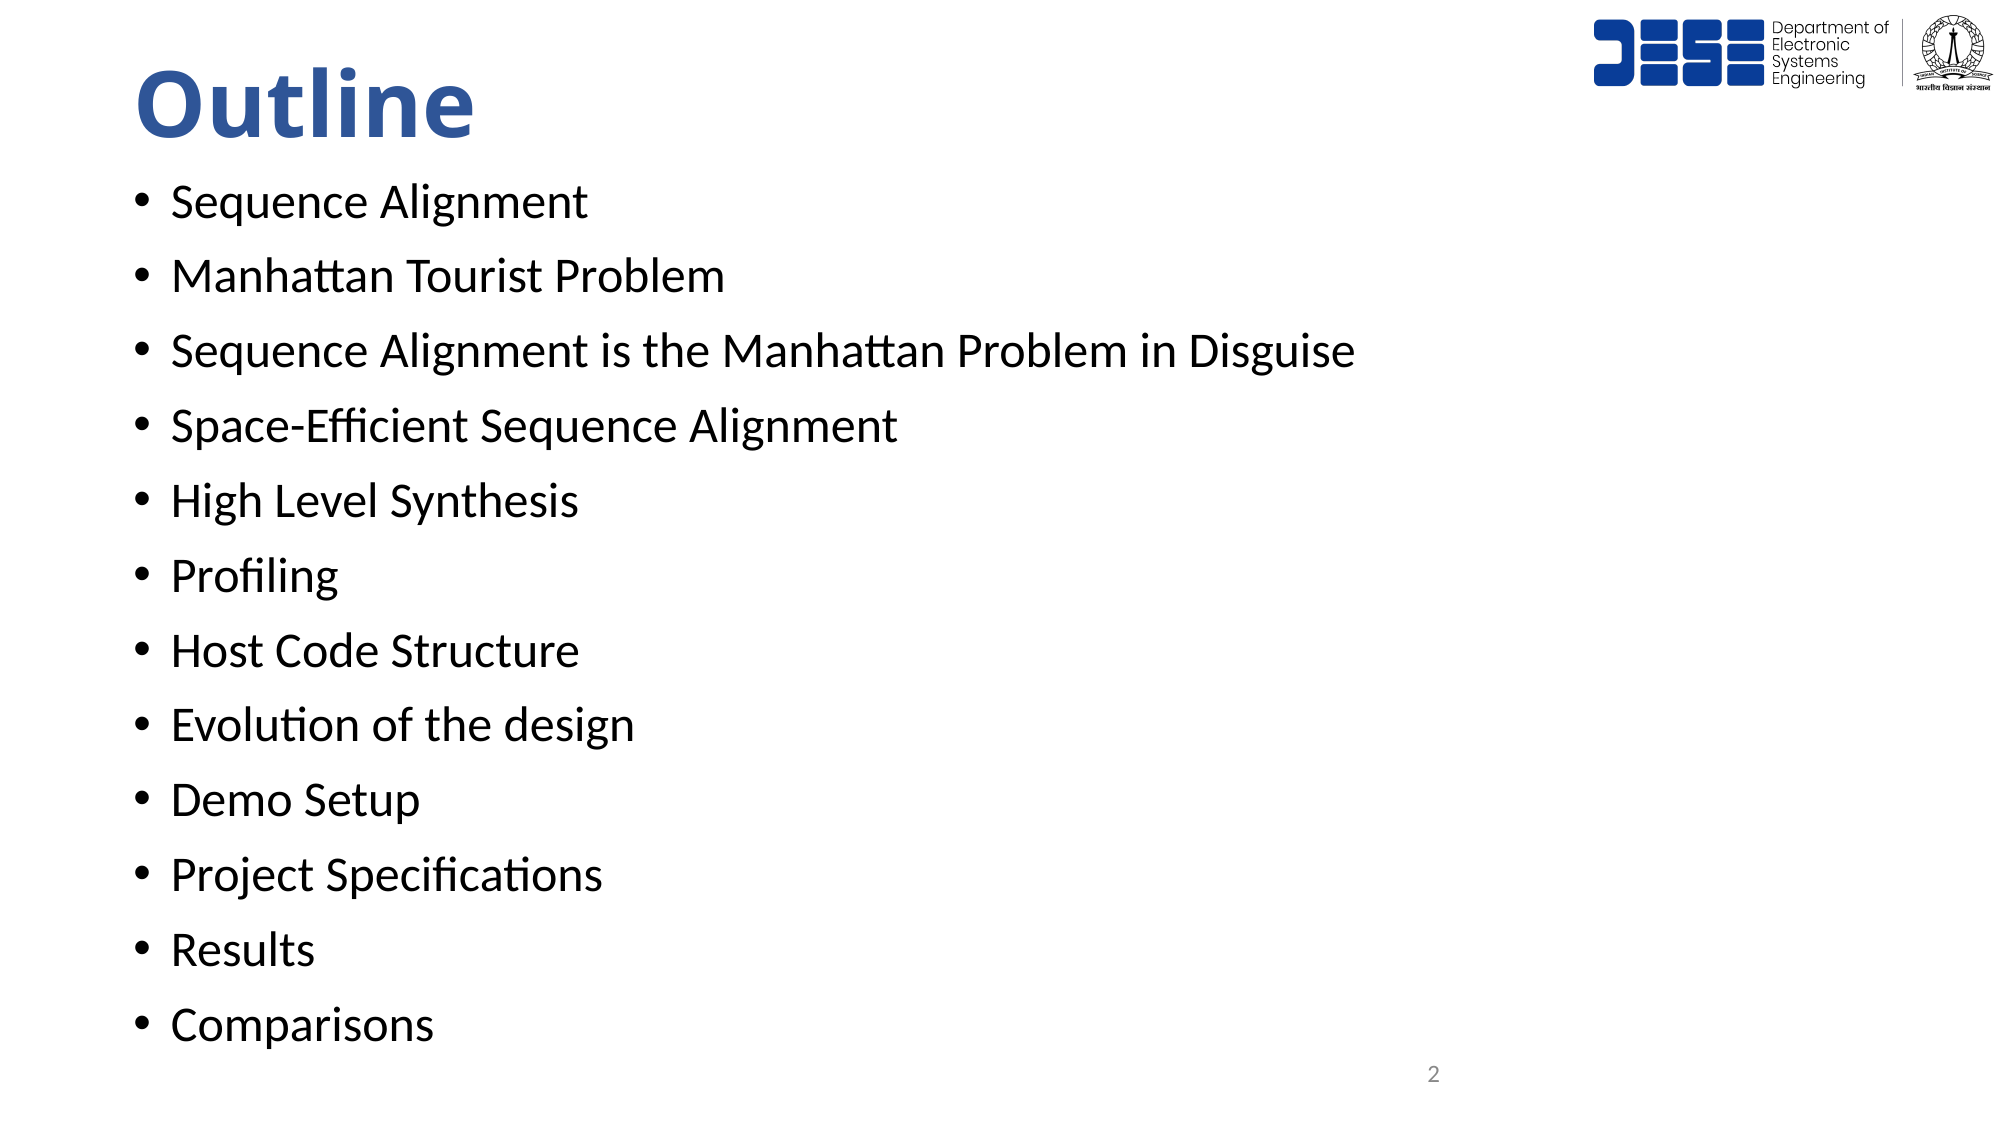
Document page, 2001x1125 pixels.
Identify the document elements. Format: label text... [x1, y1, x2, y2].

title Outline [118, 0, 1844, 167]
list Sequence Alignment Manhattan Tourist Problem Sequence Alignment is the Manhattan Problem in Disguise Space-Efficient Sequence Alignment High Level Synthesis Profiling Host Code Structure Evolution of the design Demo Setup Project Specifications Results Comparisons [118, 167, 1844, 1073]
text_box [1412, 1042, 1863, 1103]
